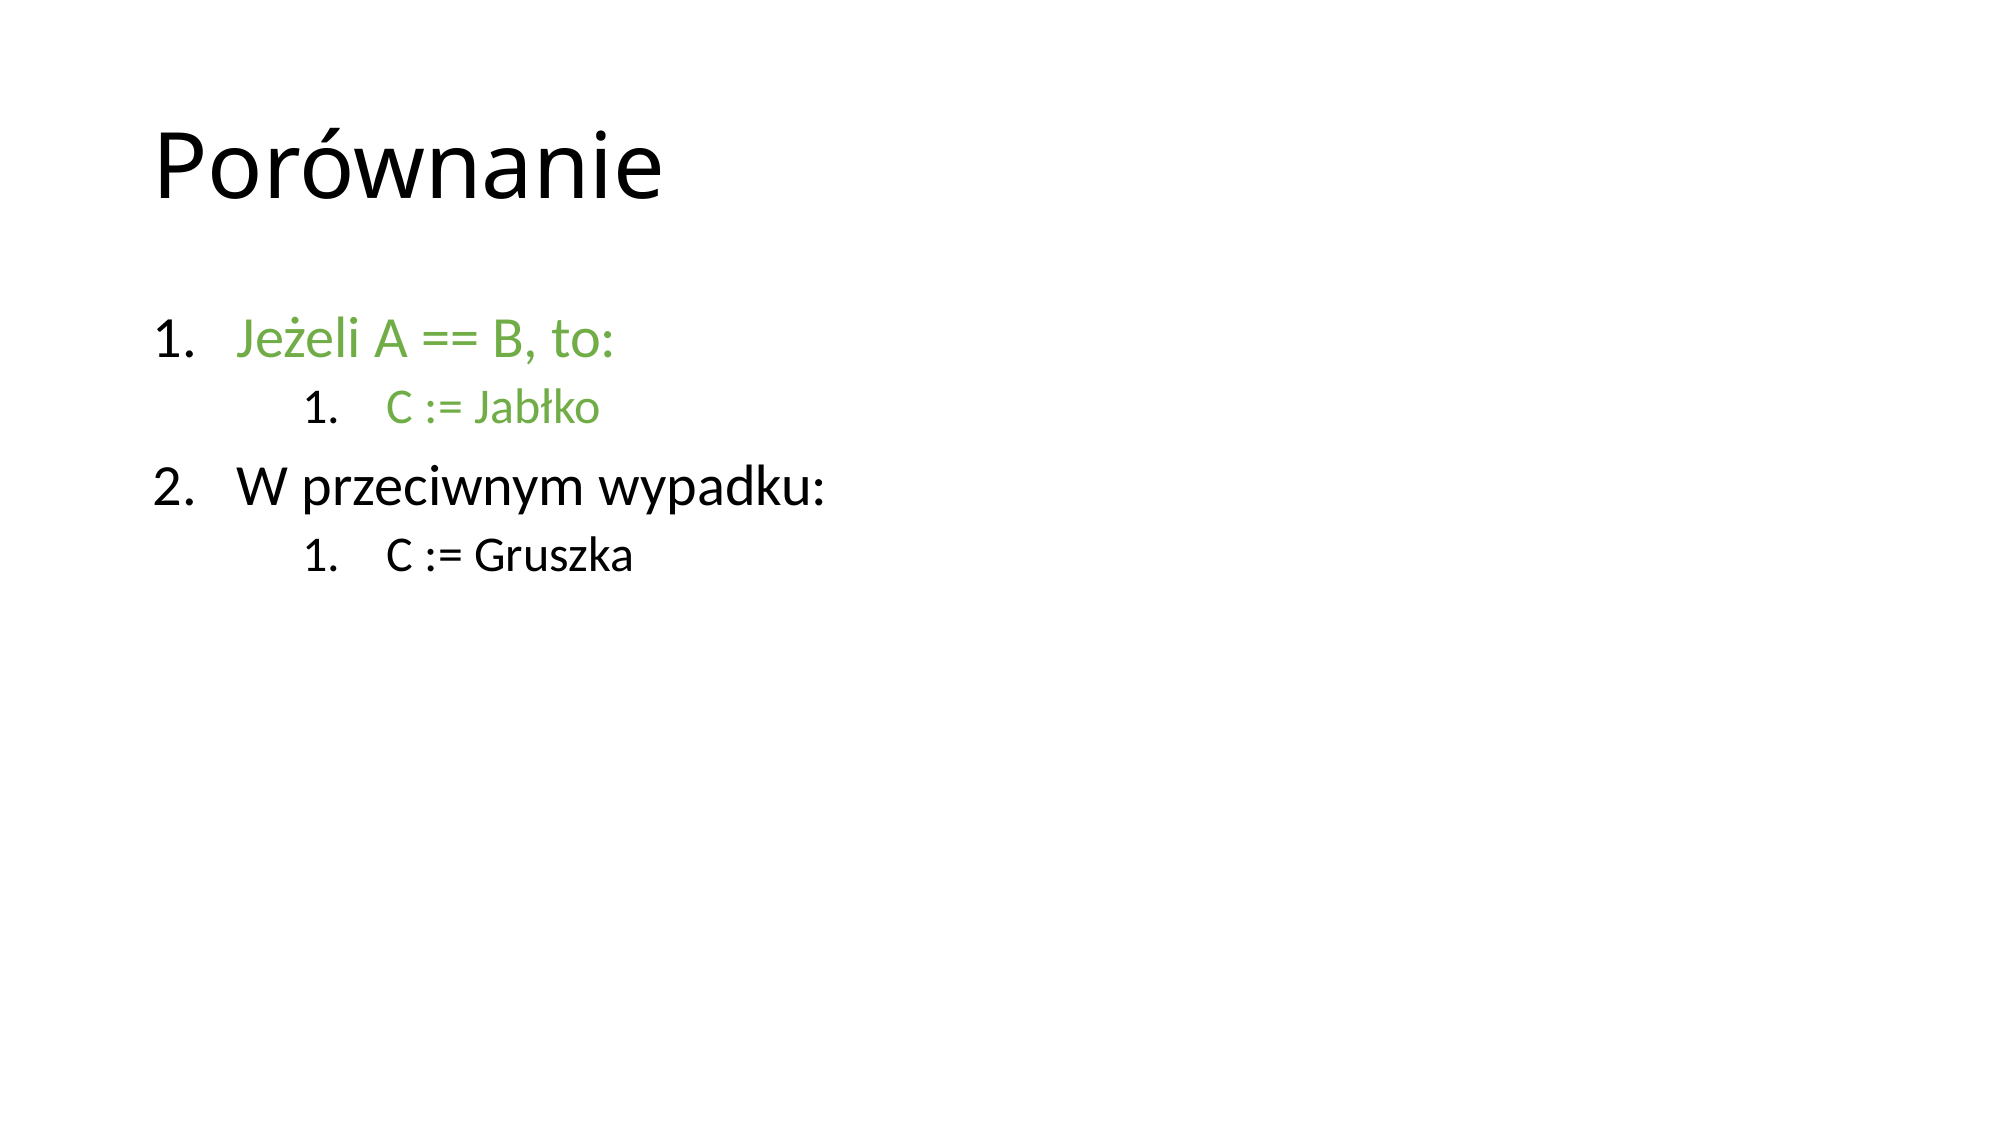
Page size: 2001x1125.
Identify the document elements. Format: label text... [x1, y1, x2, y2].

list Jeżeli A == B, to: C := Jabłko W przeciwnym wypadku: C := Gruszka [137, 299, 1863, 1014]
title Porównanie [137, 59, 1863, 278]
